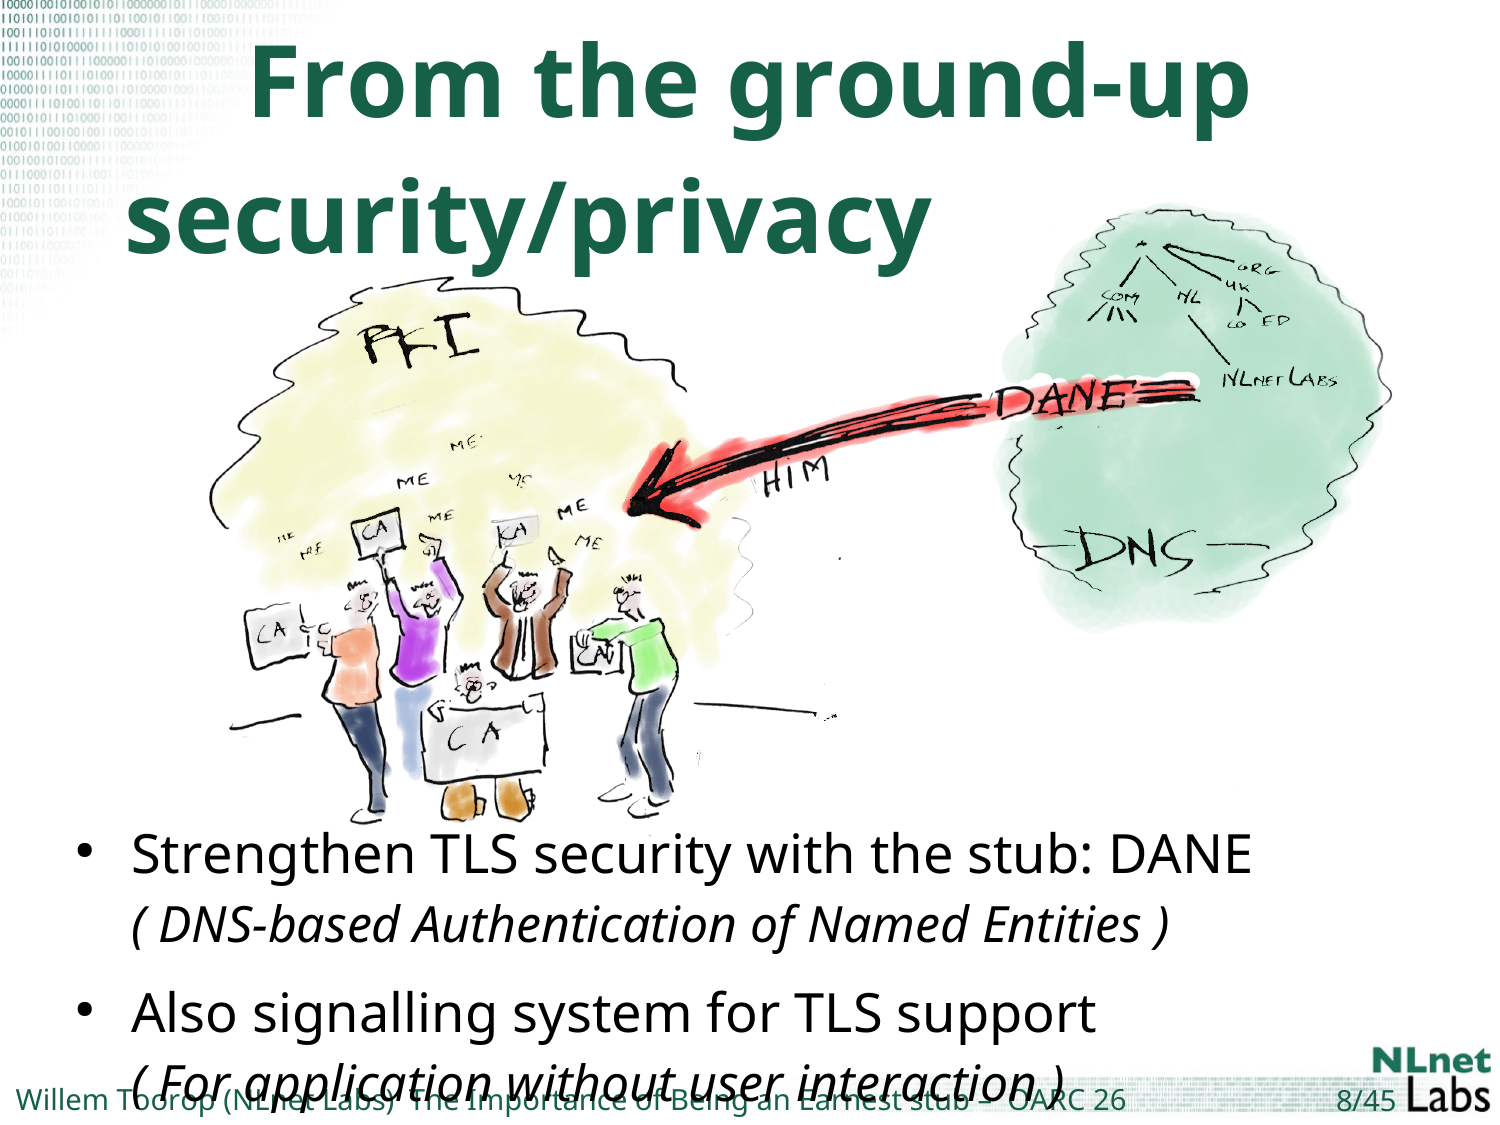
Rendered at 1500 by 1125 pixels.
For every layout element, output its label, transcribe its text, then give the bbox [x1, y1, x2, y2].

list Strengthen TLS security with the stub: DANE ( DNS-based Authentication of Named Entities ) Also signalling system for TLS support ( For application without user interaction ) [75, 815, 1463, 1125]
title From the ground-up security/privacy [75, 31, 1425, 263]
picture [1463, 1037, 1492, 1124]
picture [0, 0, 1424, 852]
